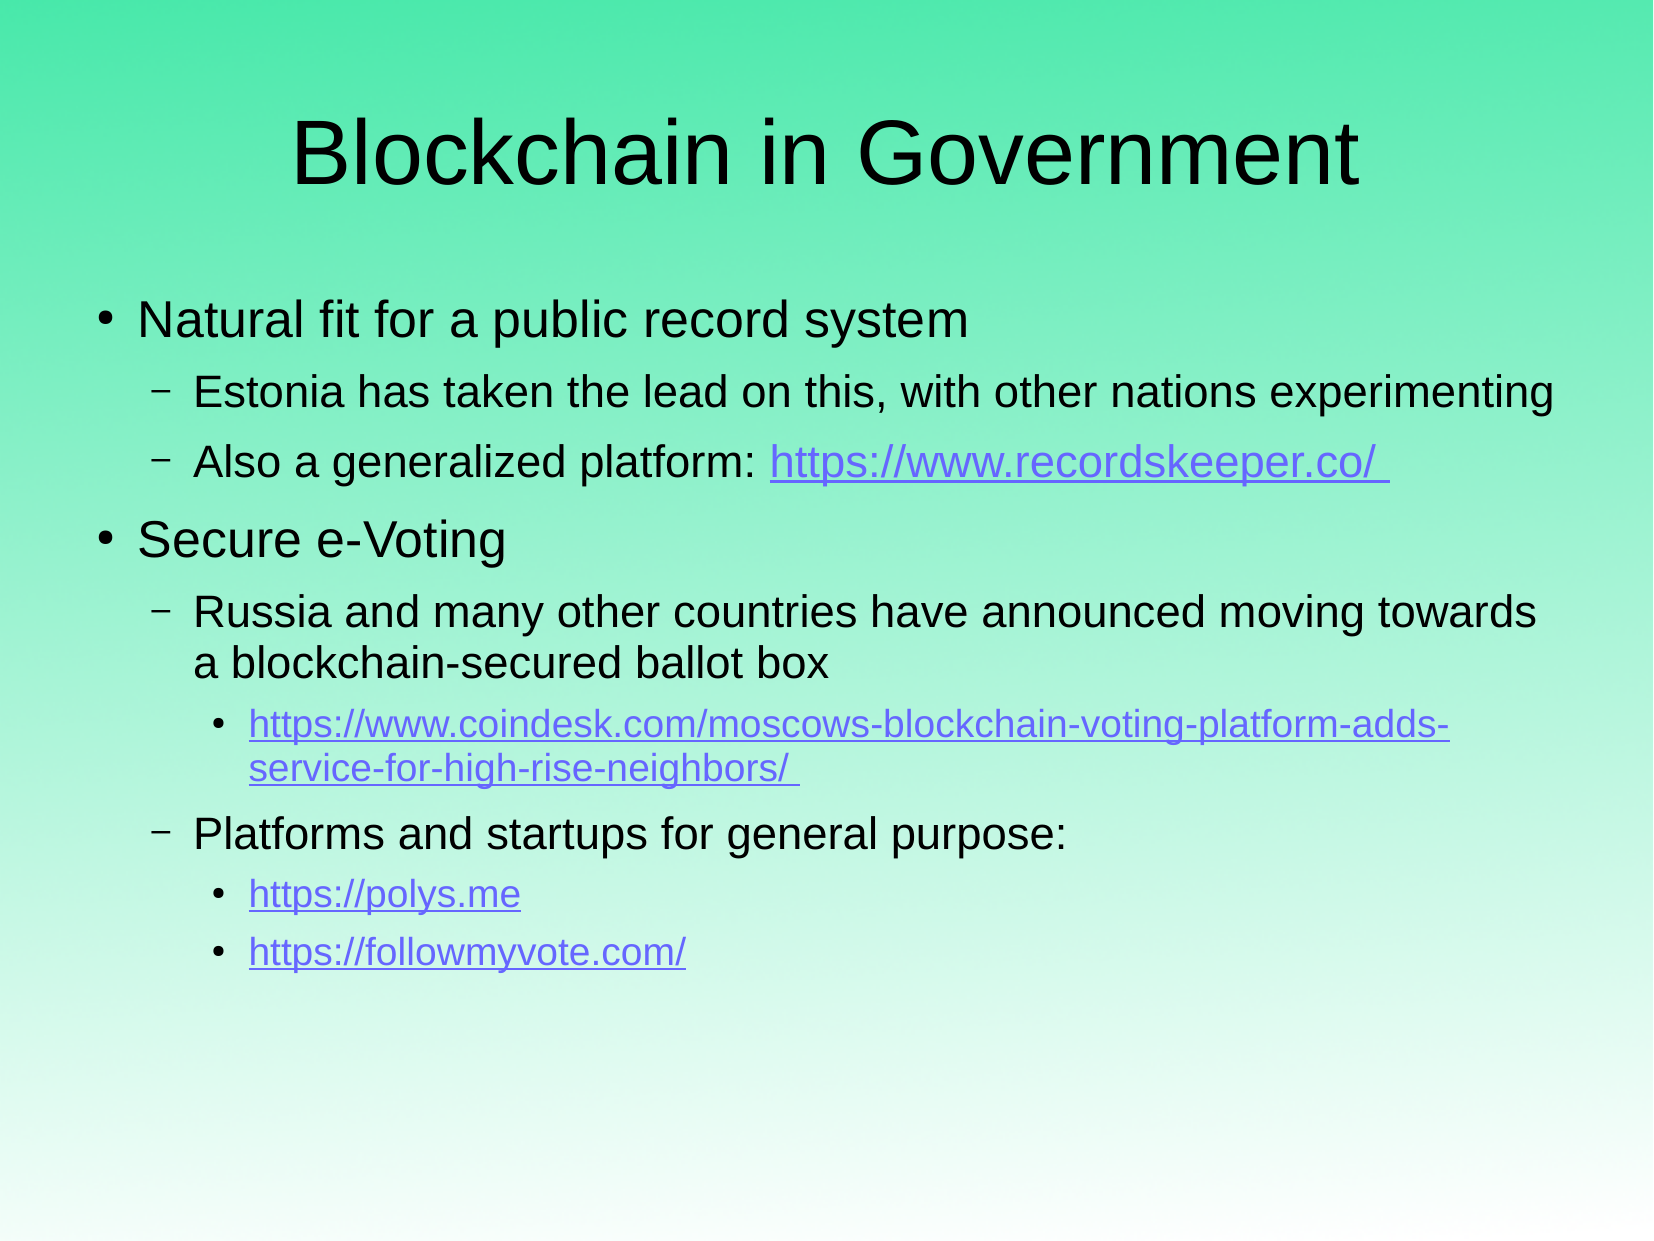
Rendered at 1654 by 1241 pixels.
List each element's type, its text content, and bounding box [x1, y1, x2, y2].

picture [0, 0, 1654, 1241]
title Blockchain in Government [82, 49, 1571, 257]
list Natural fit for a public record system Estonia has taken the lead on this, with other nations experimenting Also a generalized platform: https://www.recordskeeper.co/ Secure e-Voting Russia and many other countries have announced moving towards a blockchain-secured ballot box https://www.coindesk.com/moscows-blockchain-voting-platform-adds-service-for-high-rise-neighbors/ Platforms and startups for general purpose: https://polys.me https://followmyvote.com/ [82, 290, 1571, 1010]
